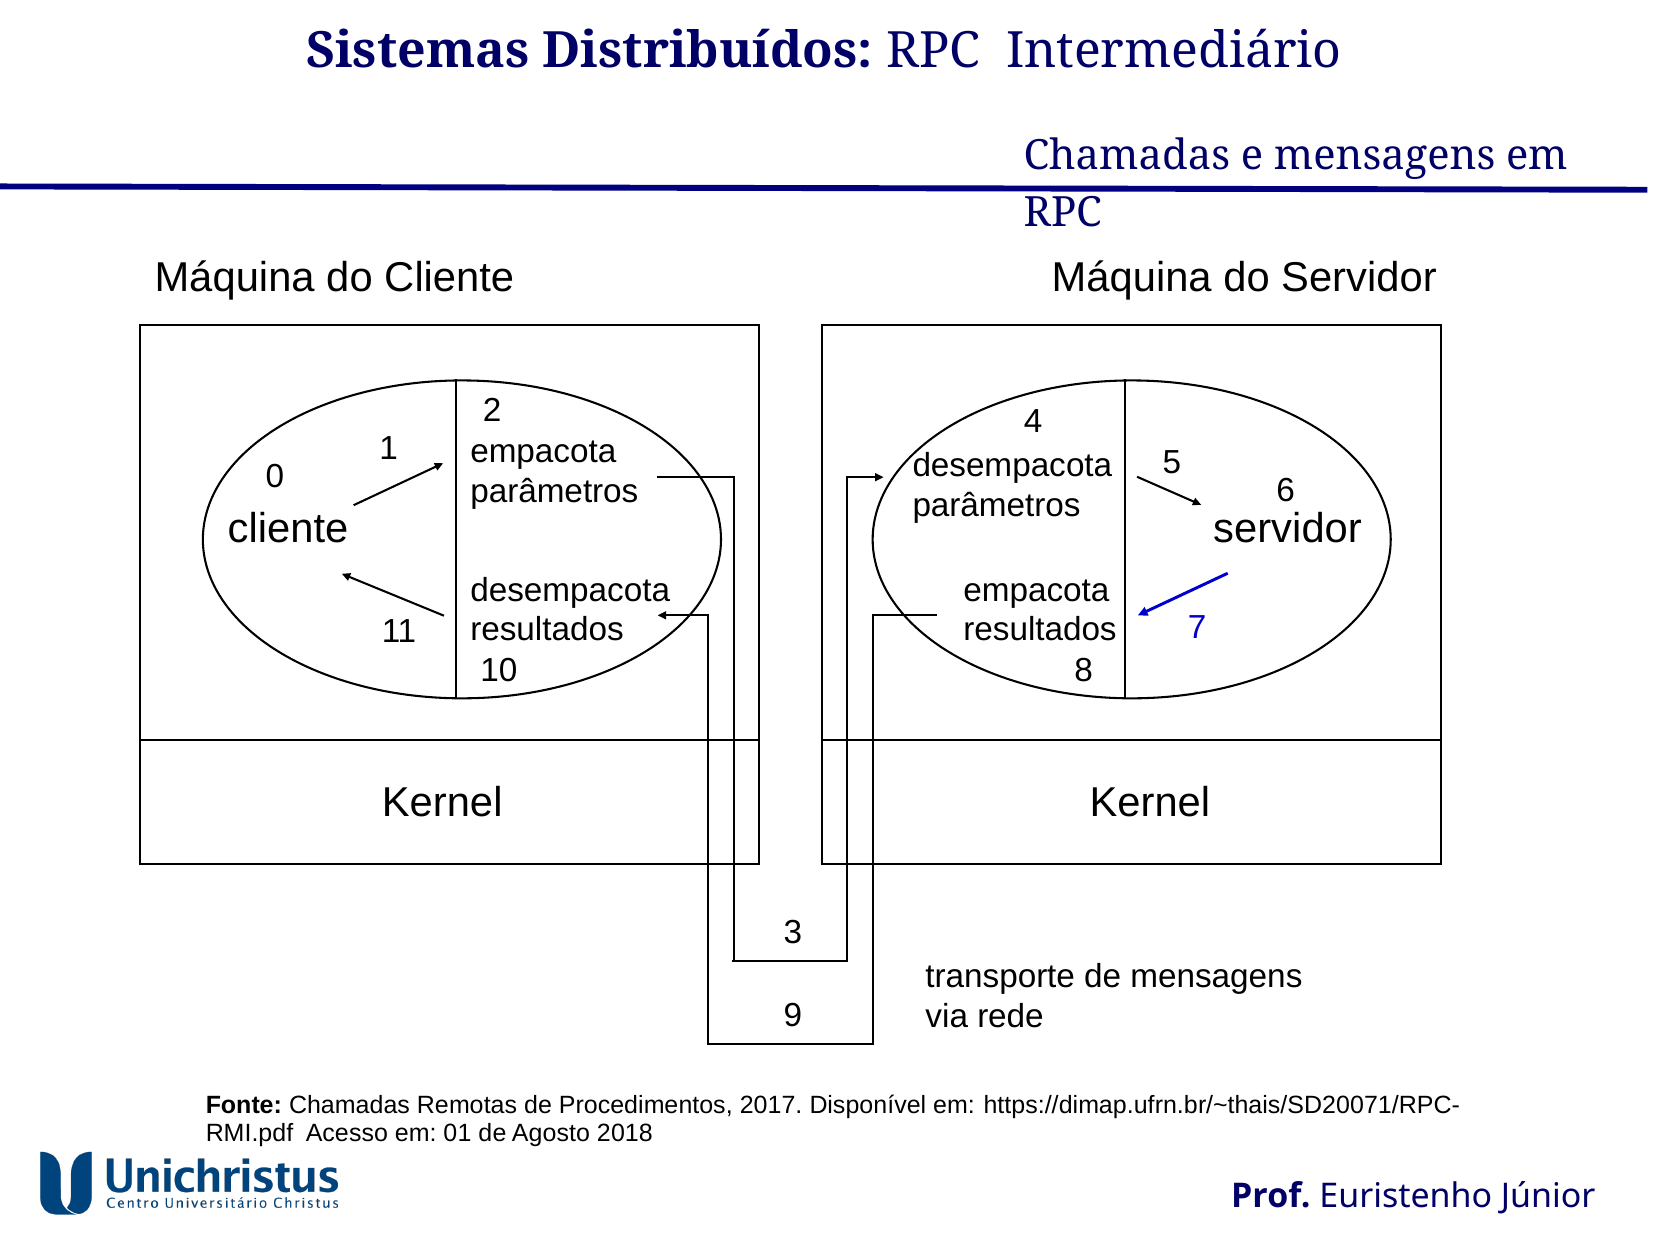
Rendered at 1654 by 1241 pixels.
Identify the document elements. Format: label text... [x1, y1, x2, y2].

text_box Fonte: Chamadas Remotas de Procedimentos, 2017. Disponível em: https://dimap.ufrn.br/~thais/SD20071/RPC-RMI.pdf Acesso em: 01 de Agosto 2018 [190, 1083, 1517, 1162]
text_box Chamadas e mensagens em RPC [1008, 117, 1654, 197]
text_box 9 [768, 985, 818, 1041]
text_box Kernel [1074, 767, 1226, 833]
text_box empacota parâmetros [455, 421, 657, 518]
text_box desempacota resultados [455, 560, 686, 656]
text_box 11 [367, 601, 432, 657]
text_box 0 [250, 446, 299, 503]
text_box 8 [1059, 640, 1108, 696]
text_box Prof. Euristenho Júnior [1216, 1163, 1654, 1224]
text_box 5 [1147, 432, 1197, 489]
text_box desempacota parâmetros [897, 435, 1128, 531]
text_box 4 [1008, 391, 1058, 447]
picture [35, 1148, 343, 1217]
text_box Kernel [367, 767, 518, 833]
text_box servidor [1198, 493, 1378, 559]
text_box 10 [465, 640, 533, 696]
text_box transporte de mensagens via rede [910, 946, 1318, 1043]
text_box 3 [768, 902, 818, 958]
text_box cliente [212, 493, 364, 559]
text_box 1 [364, 418, 413, 475]
text_box Sistemas Distribuídos: RPC Intermediário [291, 6, 1363, 113]
text_box Máquina do Cliente [139, 242, 530, 308]
text_box empacota resultados [948, 560, 1132, 656]
text_box 7 [1173, 597, 1222, 654]
text_box 2 [468, 380, 517, 436]
text_box 6 [1261, 460, 1310, 516]
text_box Máquina do Servidor [1036, 242, 1453, 308]
